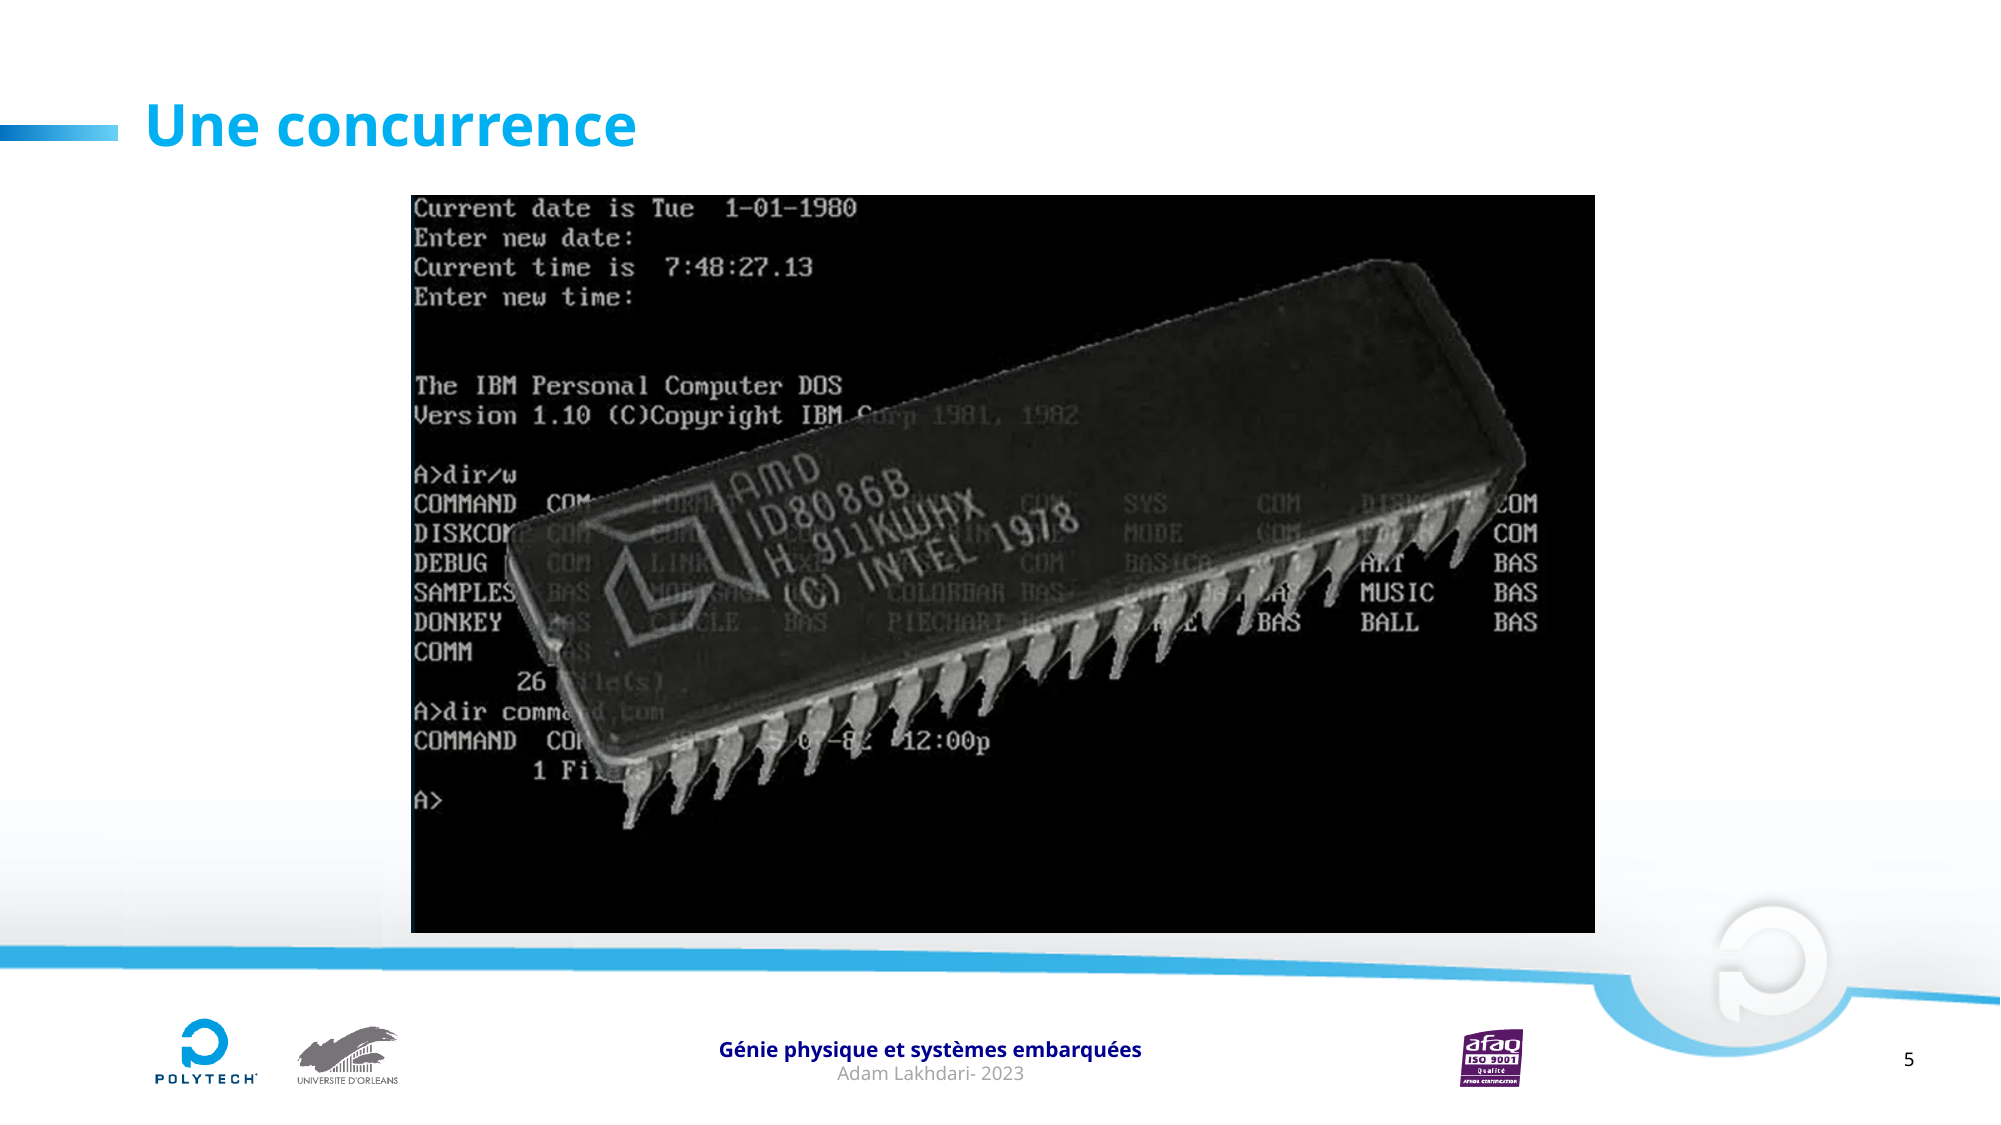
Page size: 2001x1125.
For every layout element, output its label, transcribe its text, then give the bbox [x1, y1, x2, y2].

title Une concurrence [129, 29, 1930, 218]
text_box Génie physique et systèmes embarquées Adam Lakhdari- 2023 [402, 1035, 1459, 1085]
picture [0, 195, 2000, 1125]
